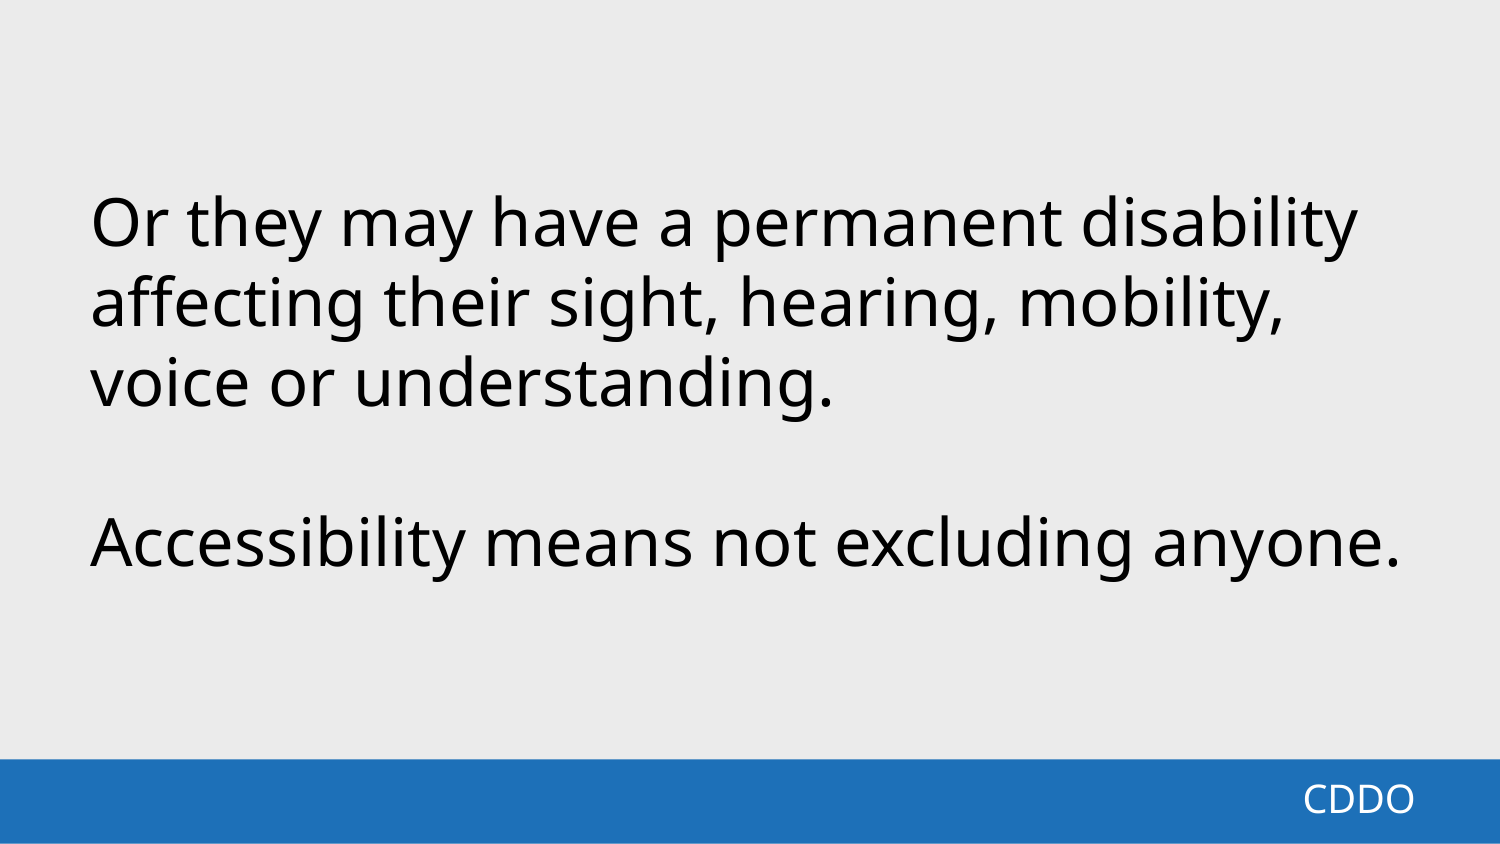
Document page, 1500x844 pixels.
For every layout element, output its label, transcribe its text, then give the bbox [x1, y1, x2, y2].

text_box Or they may have a permanent disability affecting their sight, hearing, mobility, voice or understanding. Accessibility means not excluding anyone. [87, 0, 1416, 760]
